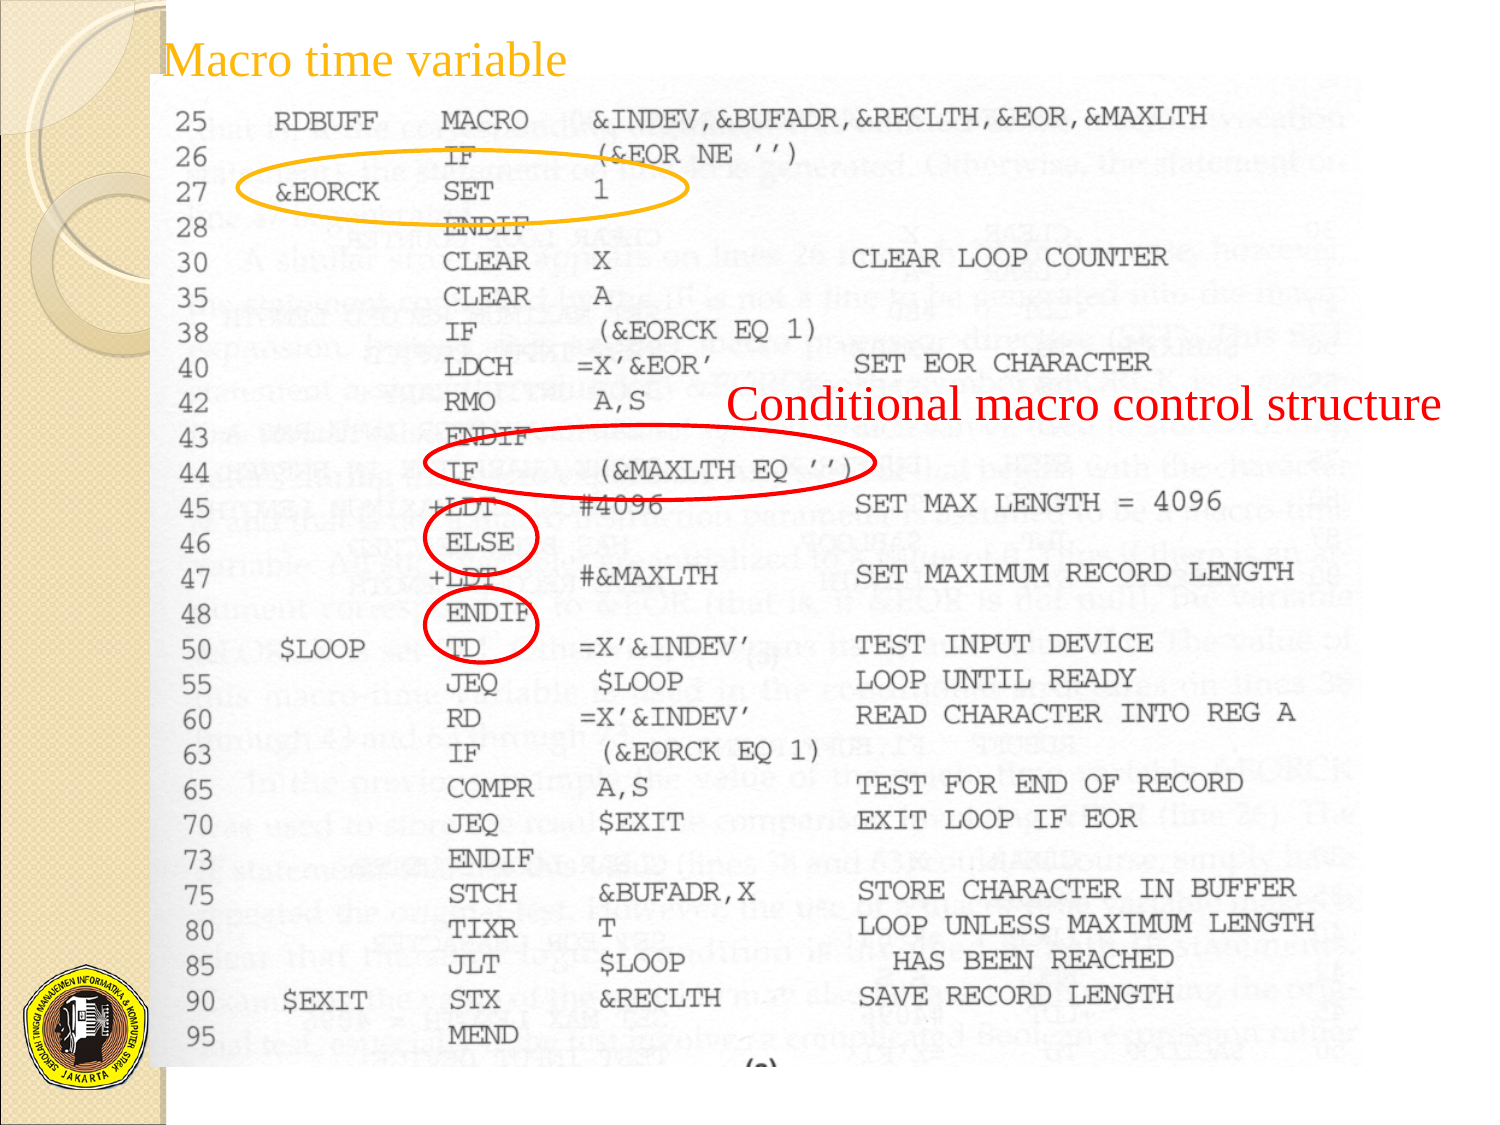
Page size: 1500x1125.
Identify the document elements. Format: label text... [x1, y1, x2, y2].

text_box Macro time variable [146, 19, 583, 95]
picture [0, 10, 1363, 1125]
picture [136, 0, 166, 4]
text_box Conditional macro control structure [711, 362, 1458, 438]
picture [428, 428, 872, 497]
